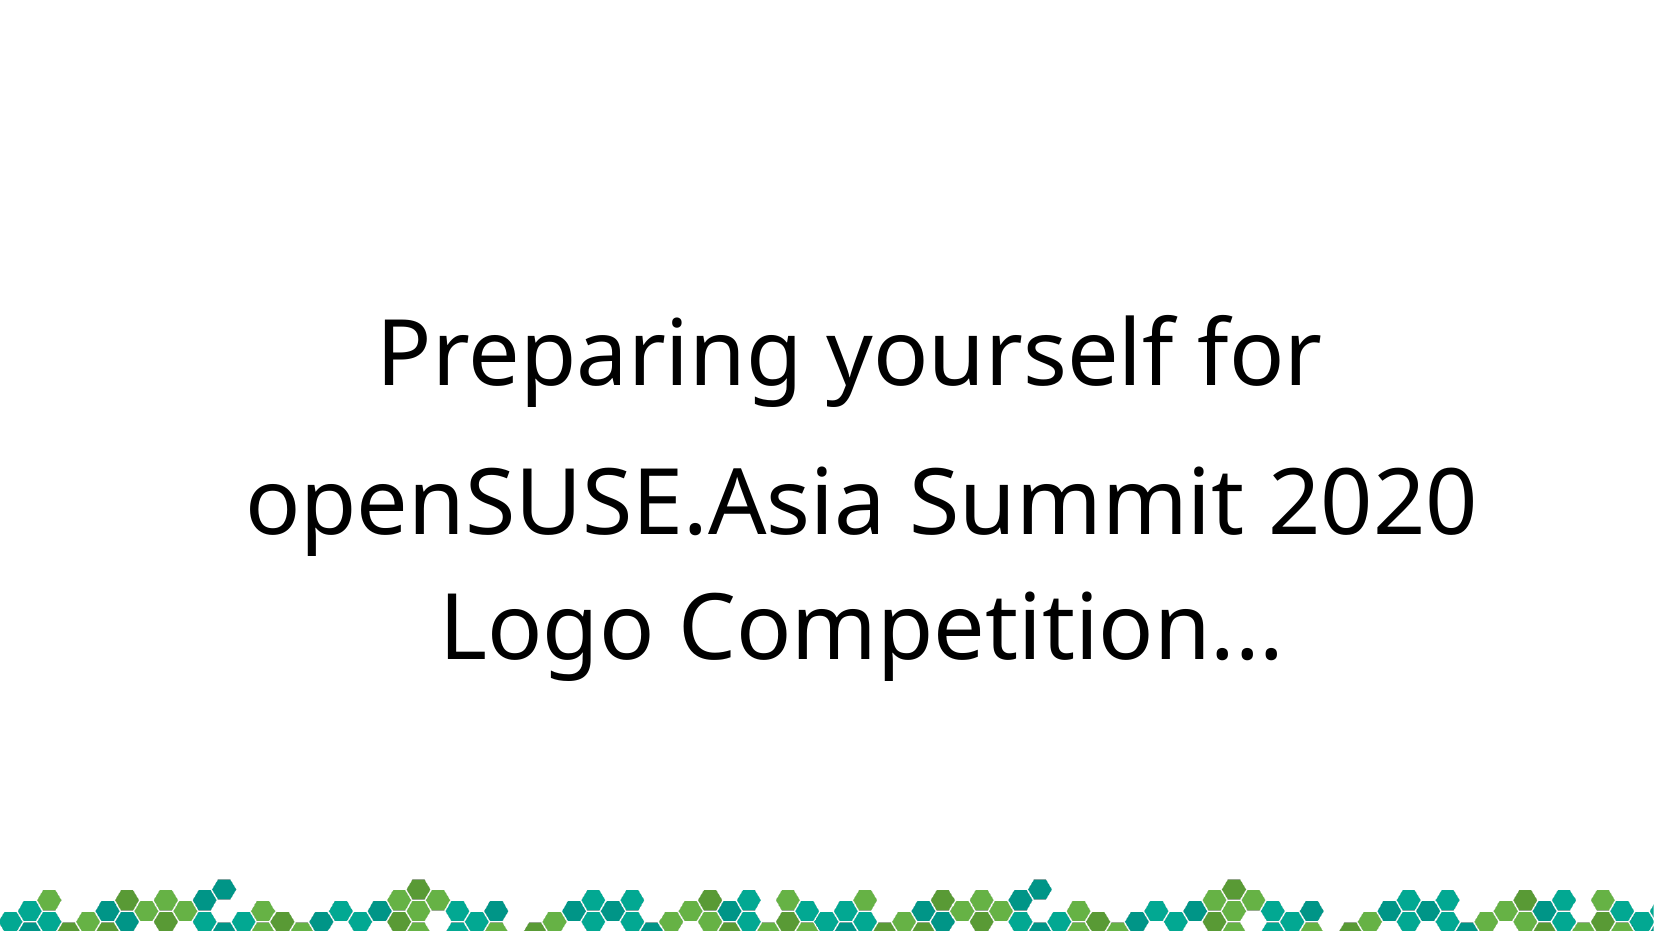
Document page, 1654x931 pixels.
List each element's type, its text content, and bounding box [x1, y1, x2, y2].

list Preparing yourself for openSUSE.Asia Summit 2020 Logo Competition... [82, 217, 1571, 758]
picture [0, 871, 1654, 931]
